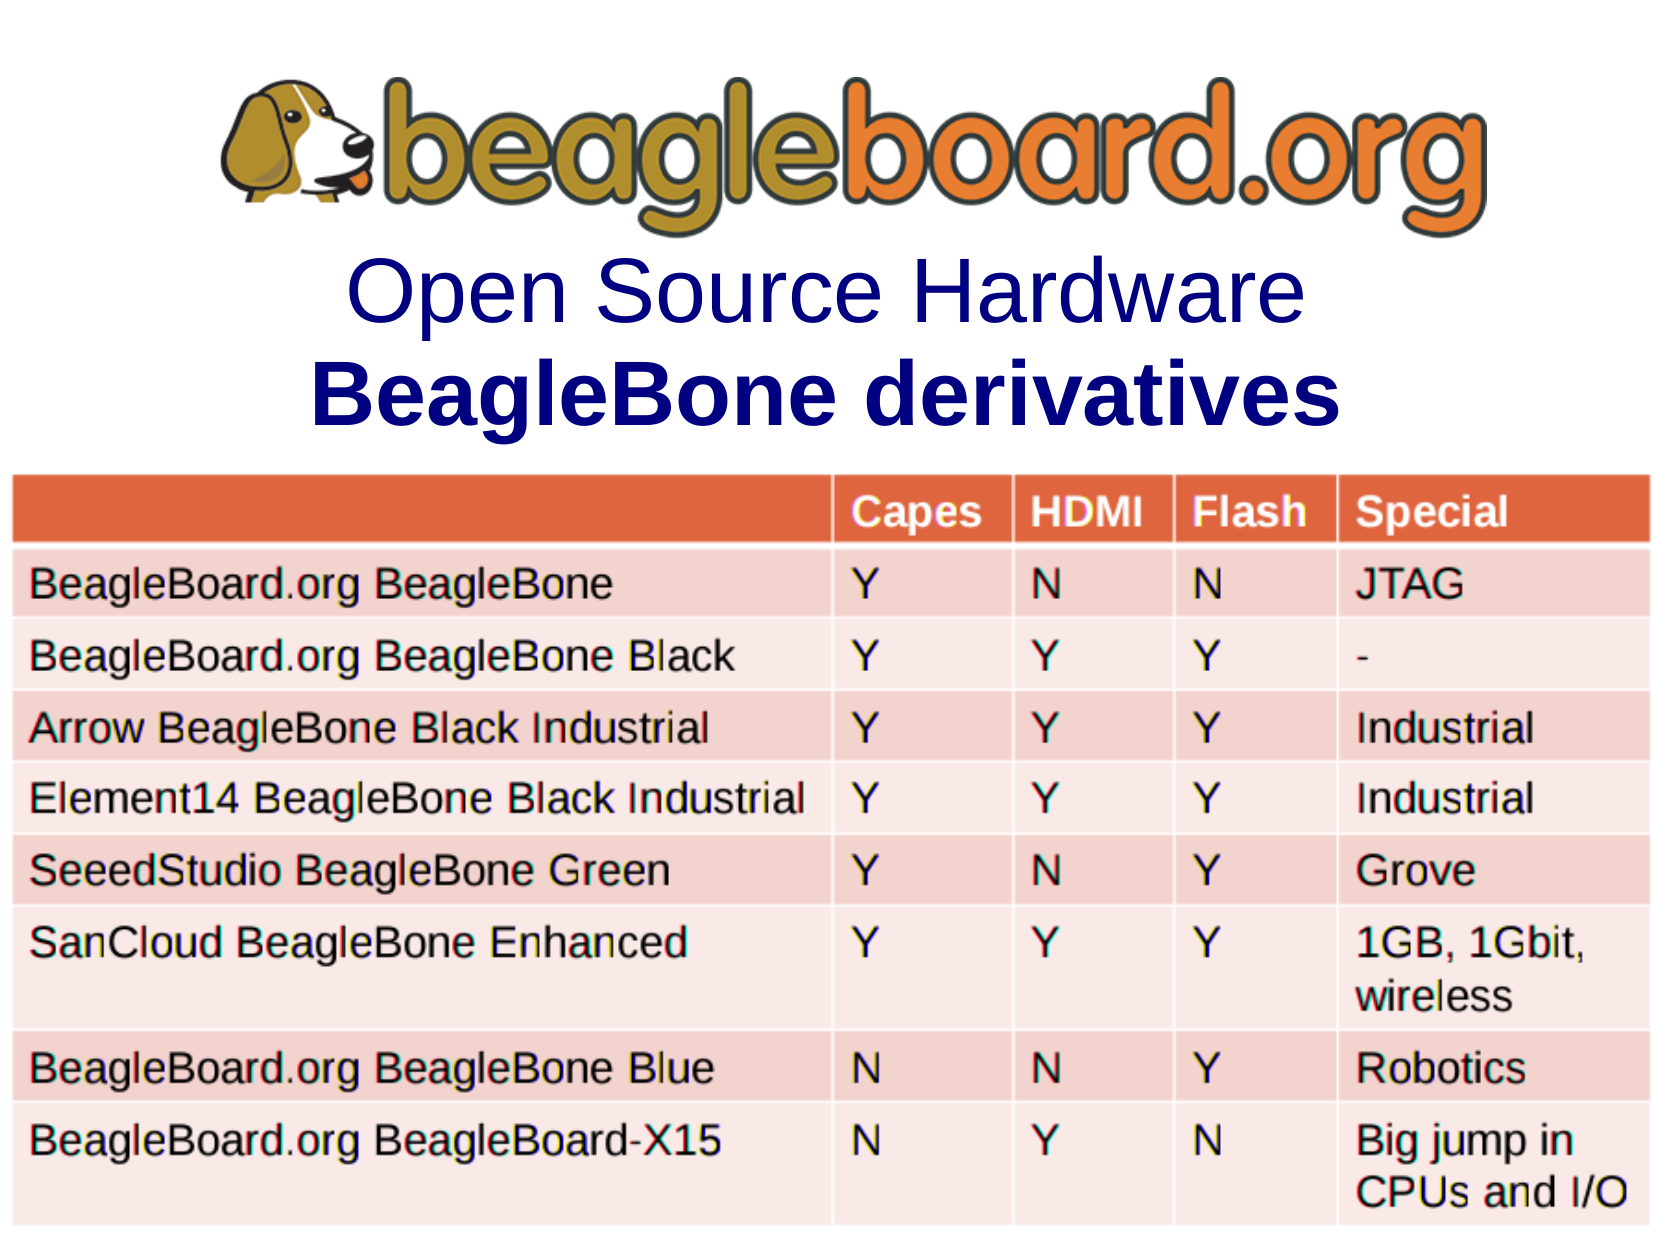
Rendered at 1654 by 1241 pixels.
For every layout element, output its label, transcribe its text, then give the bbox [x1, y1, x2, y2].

title Open Source HardwareBeagleBone derivatives [82, 238, 1571, 446]
picture [216, 77, 1487, 242]
picture [0, 451, 1654, 1241]
